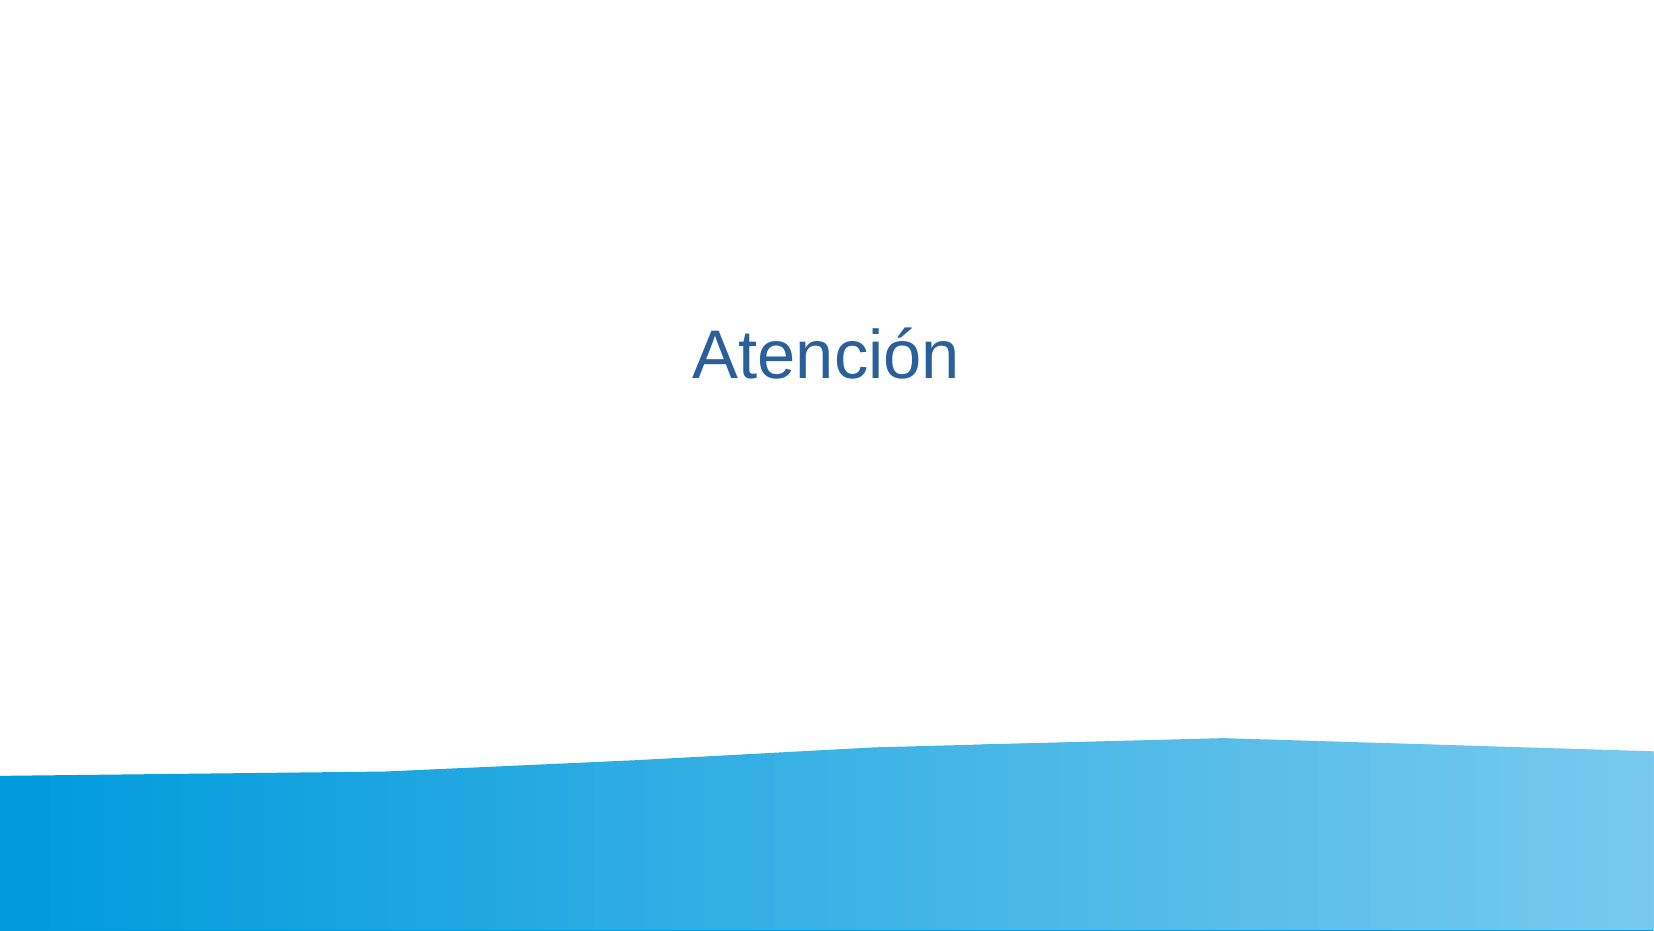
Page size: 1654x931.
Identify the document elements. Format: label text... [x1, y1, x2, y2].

title Atención [88, 265, 1565, 443]
